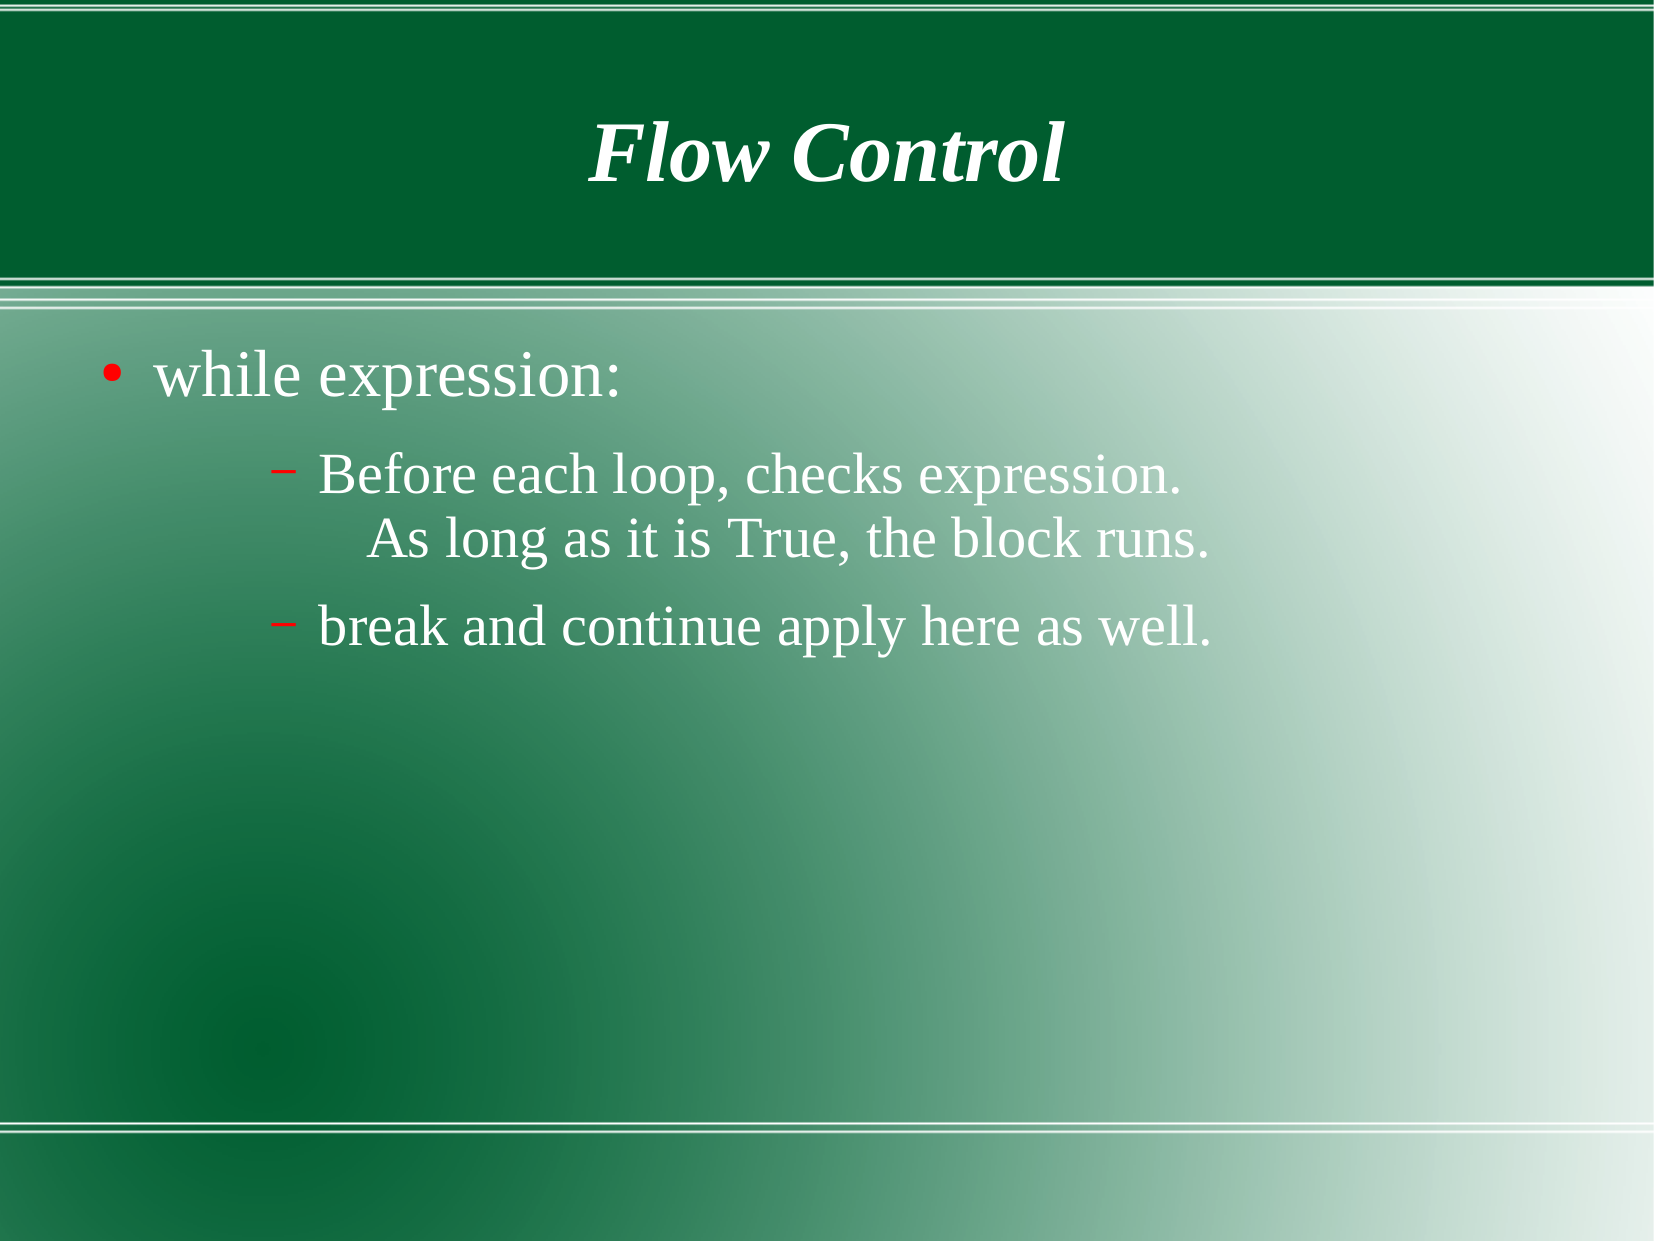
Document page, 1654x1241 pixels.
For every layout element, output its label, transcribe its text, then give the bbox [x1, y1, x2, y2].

list while expression: Before each loop, checks expression. As long as it is True, the block runs. break and continue apply here as well. [82, 337, 1571, 1156]
picture [0, 0, 1654, 1241]
title Flow Control [82, 49, 1571, 257]
